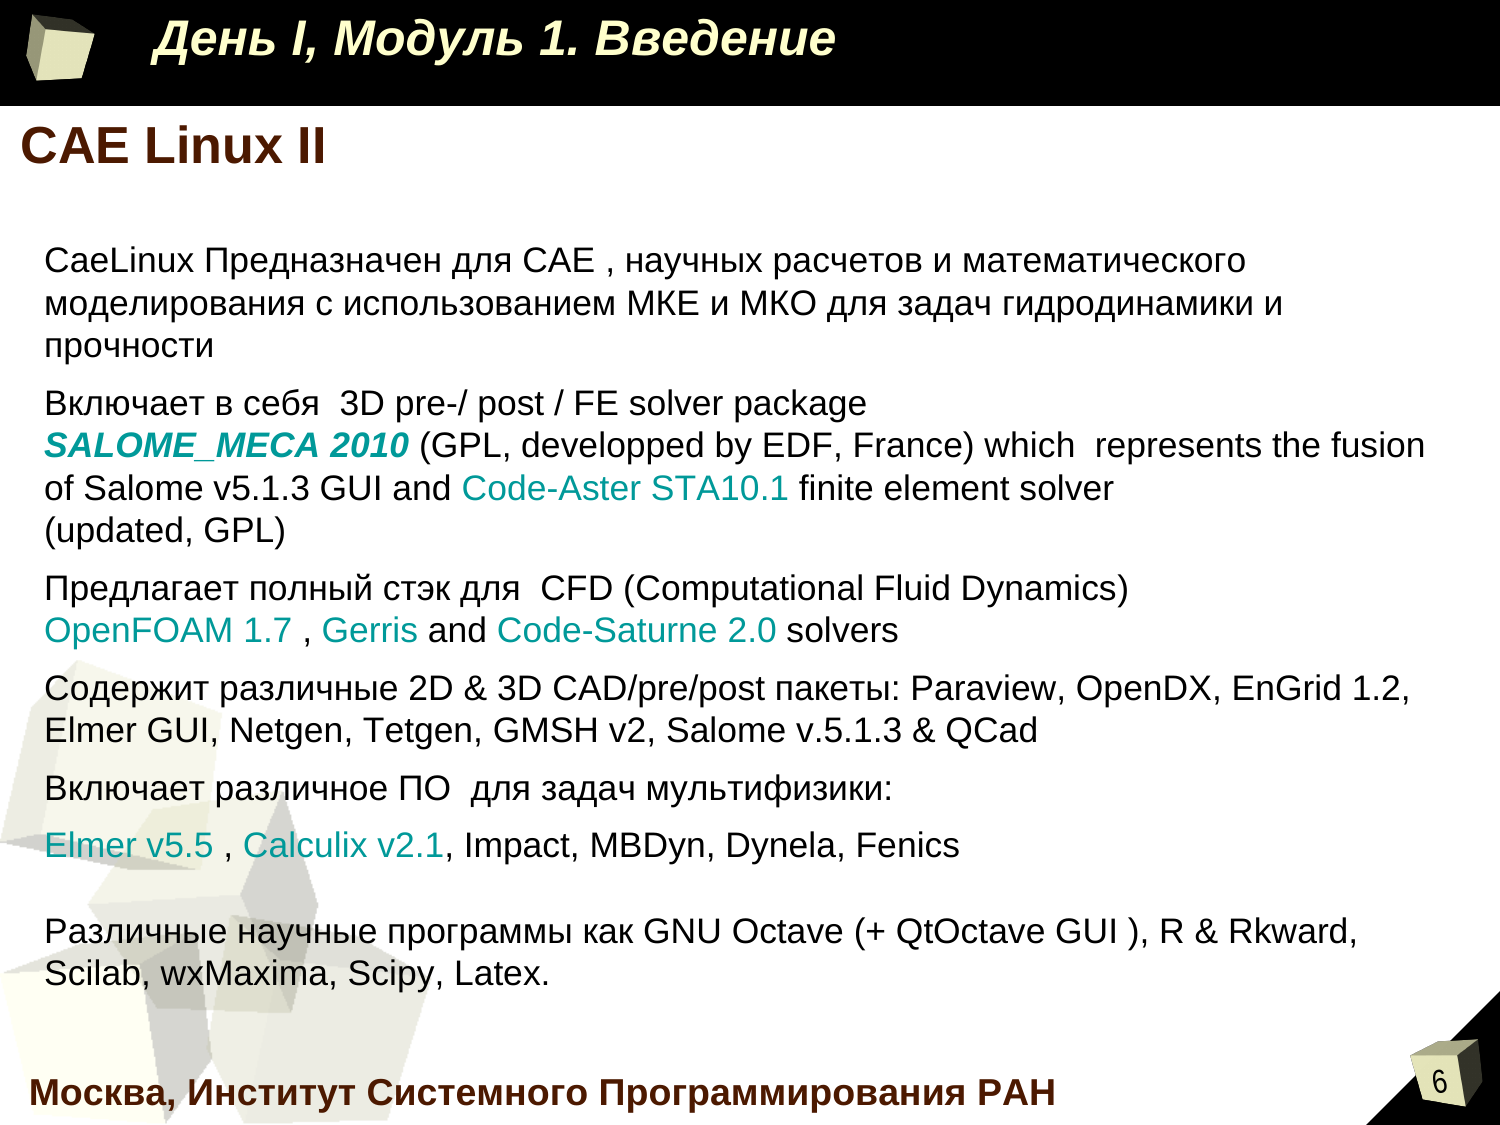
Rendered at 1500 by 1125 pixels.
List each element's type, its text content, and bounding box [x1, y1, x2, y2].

picture [0, 659, 433, 1125]
text_box CaeLinux Предназначен для CAE , научных расчетов и математического моделирования с использованием МКЕ и МКО для задач гидродинамики и прочности Включает в себя 3D pre-/ post / FE solver package SALOME_MECA 2010 (GPL, developped by EDF, France) which represents the fusion of Salome v5.1.3 GUI and Code-Aster STA10.1 finite element solver (updated, GPL) Предлагает полный стэк для CFD (Computational Fluid Dynamics) OpenFOAM 1.7 , Gerris and Code-Saturne 2.0 solvers Содержит различные 2D & 3D CAD/pre/post пакеты: Paraview, OpenDX, EnGrid 1.2, Elmer GUI, Netgen, Tetgen, GMSH v2, Salome v.5.1.3 & QCad Включает различное ПО для задач мультифизики: Elmer v5.5 , Calculix v2.1, Impact, MBDyn, Dynela, Fenics Различные научные программы как GNU Octave (+ QtOctave GUI ), R & Rkward, Scilab, wxMaxima, Scipy, Latex. [29, 229, 1453, 1001]
text_box CAE Linux II [5, 103, 1500, 184]
picture [423, 1088, 433, 1102]
